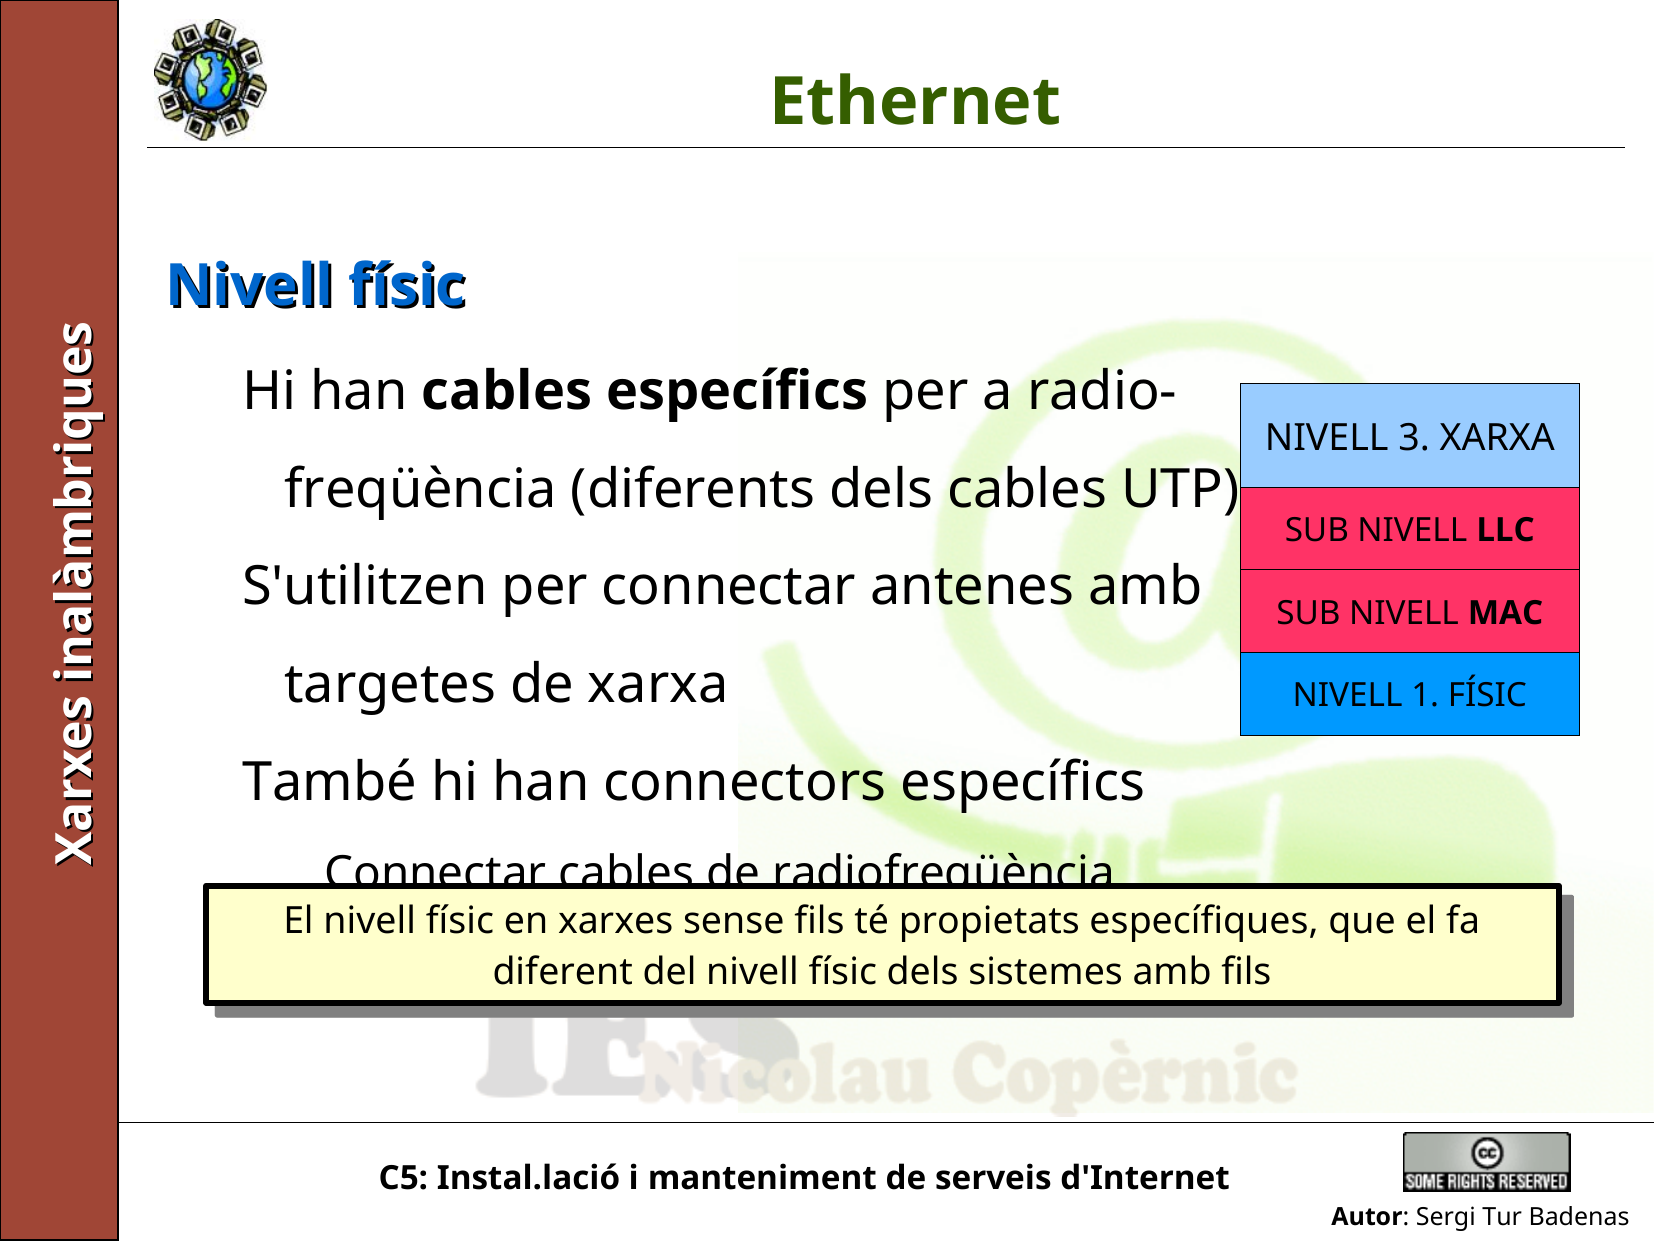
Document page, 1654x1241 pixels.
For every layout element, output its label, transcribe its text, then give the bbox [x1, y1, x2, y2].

picture [466, 252, 1654, 1117]
picture [154, 19, 268, 142]
text_box El nivell físic en xarxes sense fils té propietats específiques, que el fa diferent del nivell físic dels sistemes amb fils [205, 885, 1560, 988]
picture [1403, 1132, 1571, 1192]
title Ethernet [165, 56, 1654, 141]
text_box SUB NIVELL MAC [1240, 569, 1580, 652]
text_box SUB NIVELL LLC [1240, 487, 1580, 569]
text_box NIVELL 3. XARXA [1240, 383, 1580, 487]
text_box NIVELL 1. FÍSIC [1240, 652, 1580, 736]
list Nivell físic Hi han cables específics per a radio- freqüència (diferents dels cables UTP) S'utilitzen per connectar antenes amb targetes de xarxa També hi han connectors específics Connectar cables de radiofreqüència a antenes, targetes de xarxa, etc. [147, 242, 1636, 1078]
